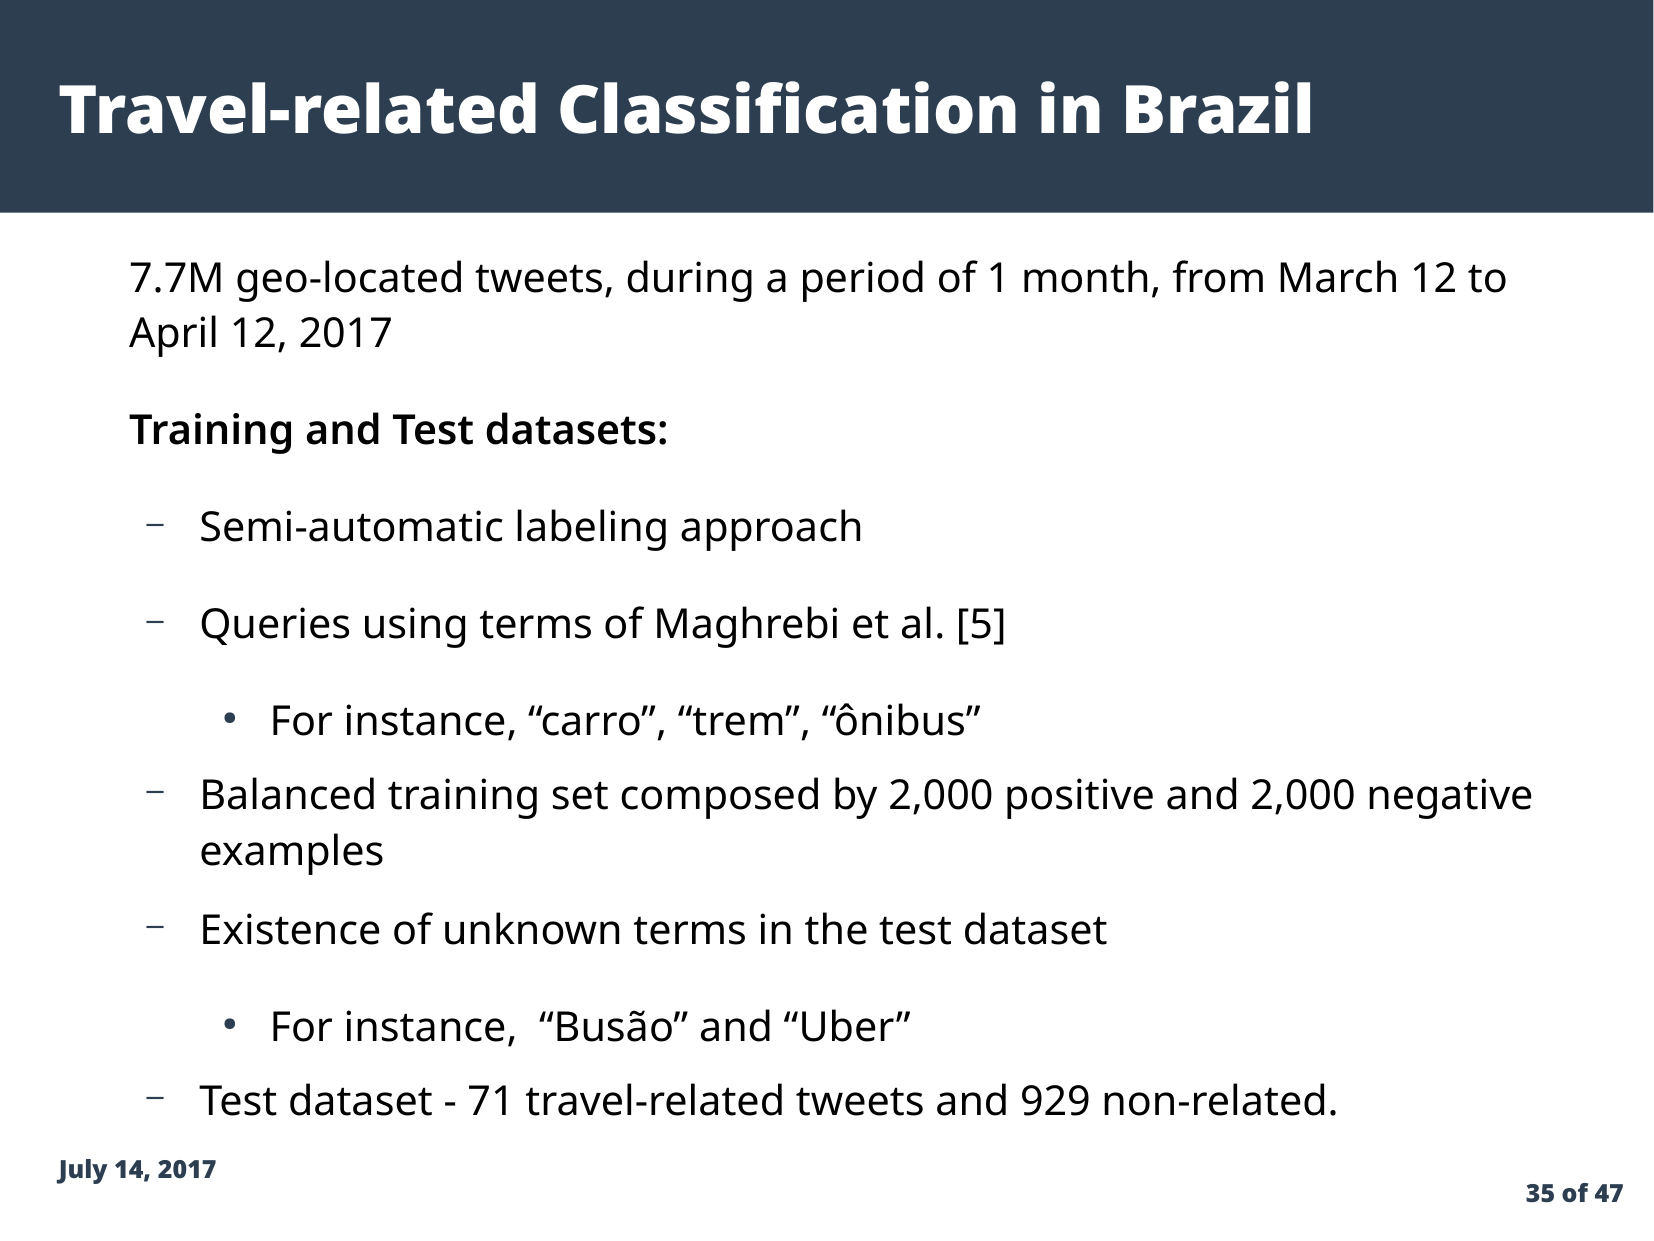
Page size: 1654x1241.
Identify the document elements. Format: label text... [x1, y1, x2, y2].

list 7.7M geo-located tweets, during a period of 1 month, from March 12 to April 12, 2017 Training and Test datasets: Semi-automatic labeling approach Queries using terms of Maghrebi et al. [5] For instance, “carro”, “trem”, “ônibus” Balanced training set composed by 2,000 positive and 2,000 negative examples Existence of unknown terms in the test dataset For instance, “Busão” and “Uber” Test dataset - 71 travel-related tweets and 929 non-related. [59, 248, 1583, 1140]
title Travel-related Classification in Brazil [59, 29, 1595, 187]
